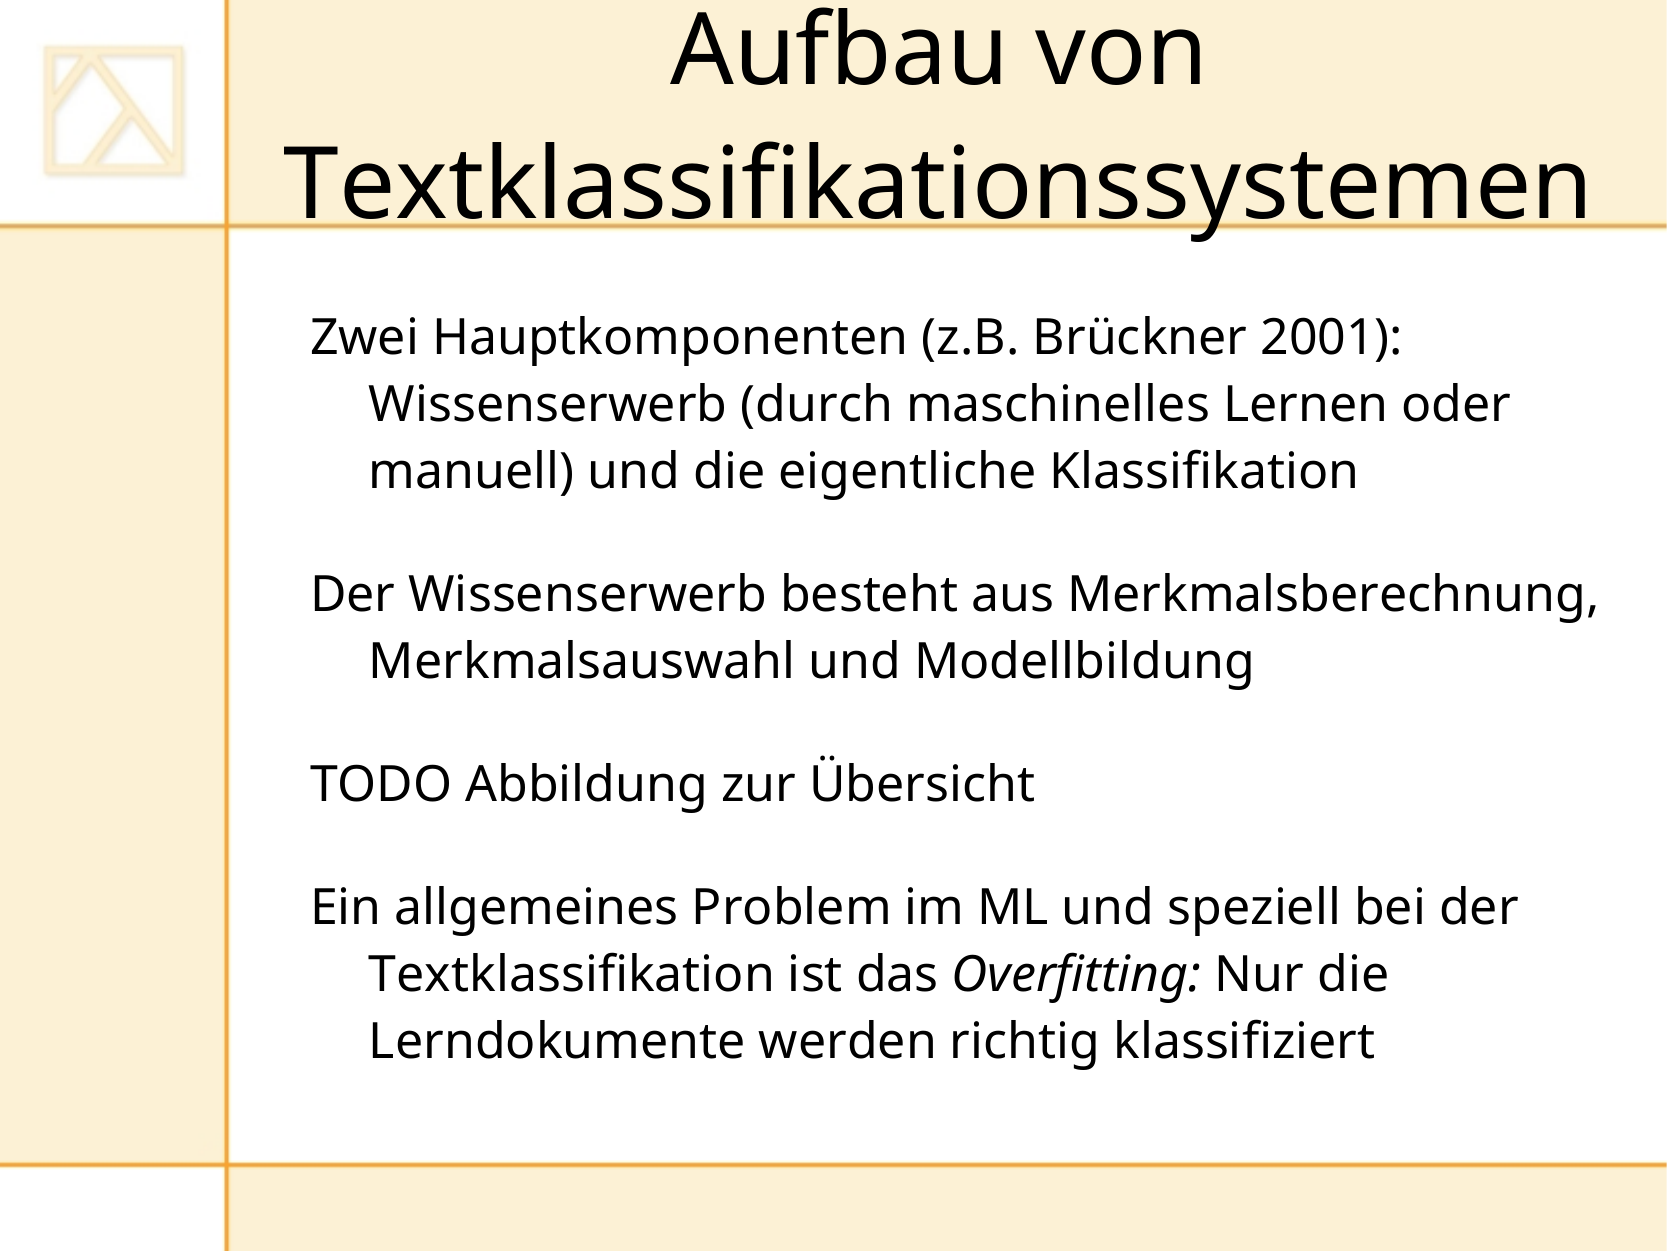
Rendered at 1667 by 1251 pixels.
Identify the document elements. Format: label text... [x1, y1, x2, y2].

title Aufbau von Textklassifikationssystemen [268, 0, 1611, 185]
picture [0, 0, 1667, 1251]
list Zwei Hauptkomponenten (z.B. Brückner 2001): Wissenserwerb (durch maschinelles Lernen oder manuell) und die eigentliche Klassifikation Der Wissenserwerb besteht aus Merkmalsberechnung, Merkmalsauswahl und Modellbildung TODO Abbildung zur Übersicht Ein allgemeines Problem im ML und speziell bei der Textklassifikation ist das Overfitting: Nur die Lerndokumente werden richtig klassifiziert [268, 185, 1611, 1188]
